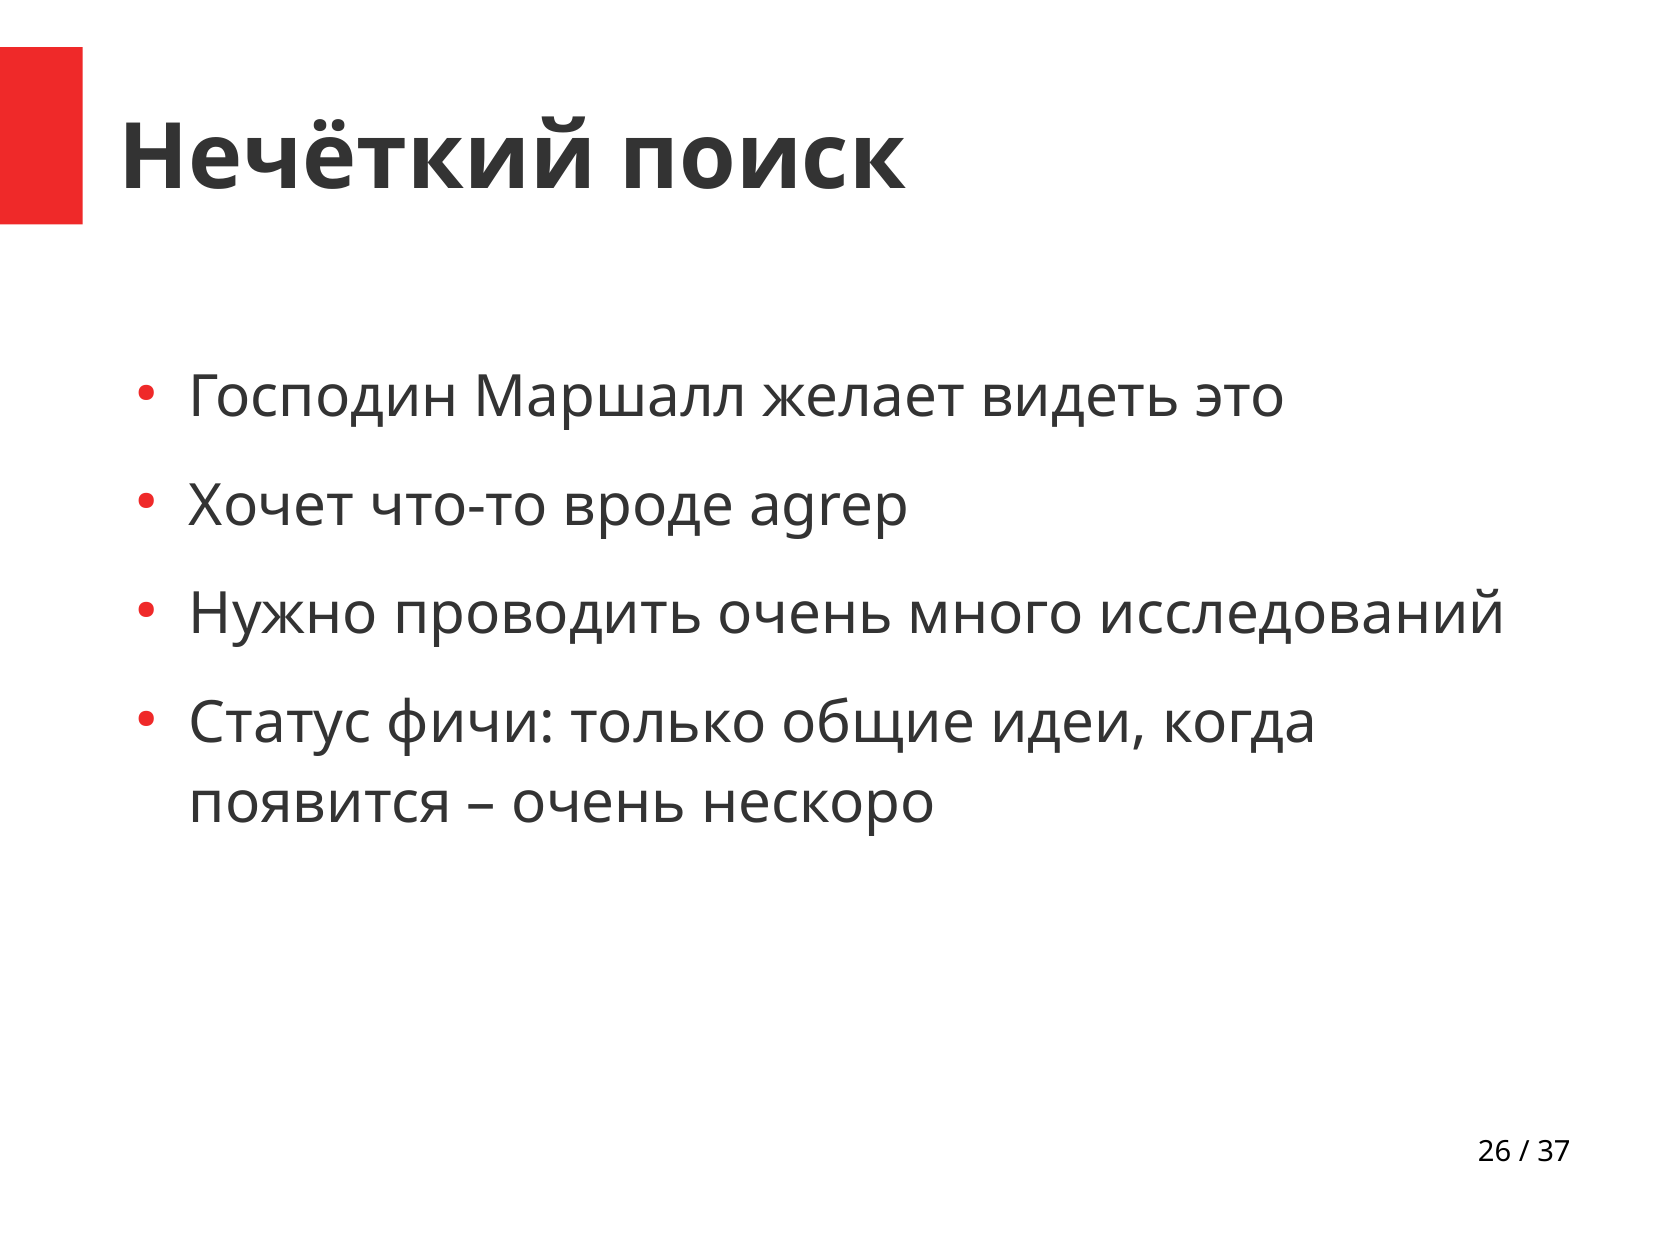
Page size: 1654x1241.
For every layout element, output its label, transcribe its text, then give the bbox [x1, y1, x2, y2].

list Господин Маршалл желает видеть это Хочет что-то вроде agrep Нужно проводить очень много исследований Статус фичи: только общие идеи, когда появится – очень нескоро [118, 354, 1536, 1074]
title Нечёткий поиск [118, 49, 1571, 257]
